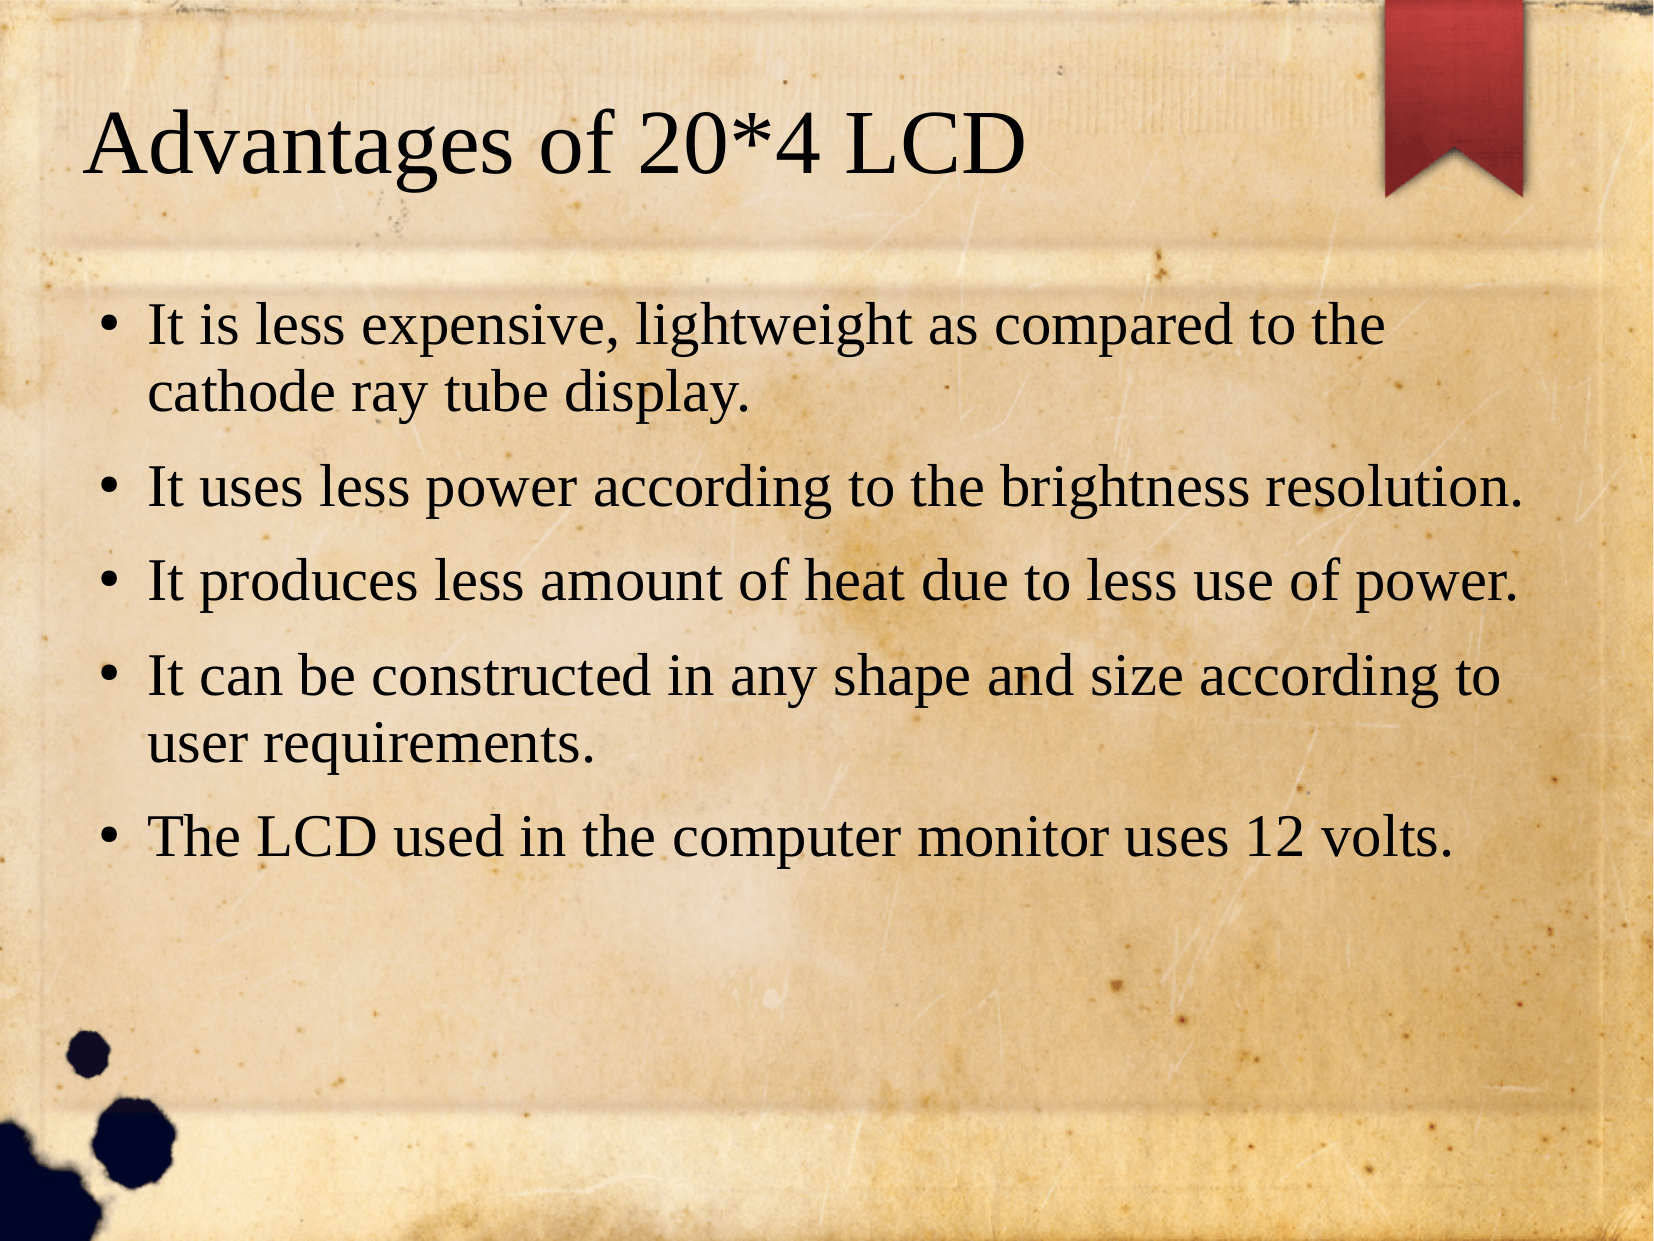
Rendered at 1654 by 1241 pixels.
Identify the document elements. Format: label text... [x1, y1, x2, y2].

list It is less expensive, lightweight as compared to the cathode ray tube display. It uses less power according to the brightness resolution. It produces less amount of heat due to less use of power. It can be constructed in any shape and size according to user requirements. The LCD used in the computer monitor uses 12 volts. [82, 290, 1538, 1010]
picture [0, 0, 1654, 1241]
title Advantages of 20*4 LCD [82, 49, 1347, 237]
